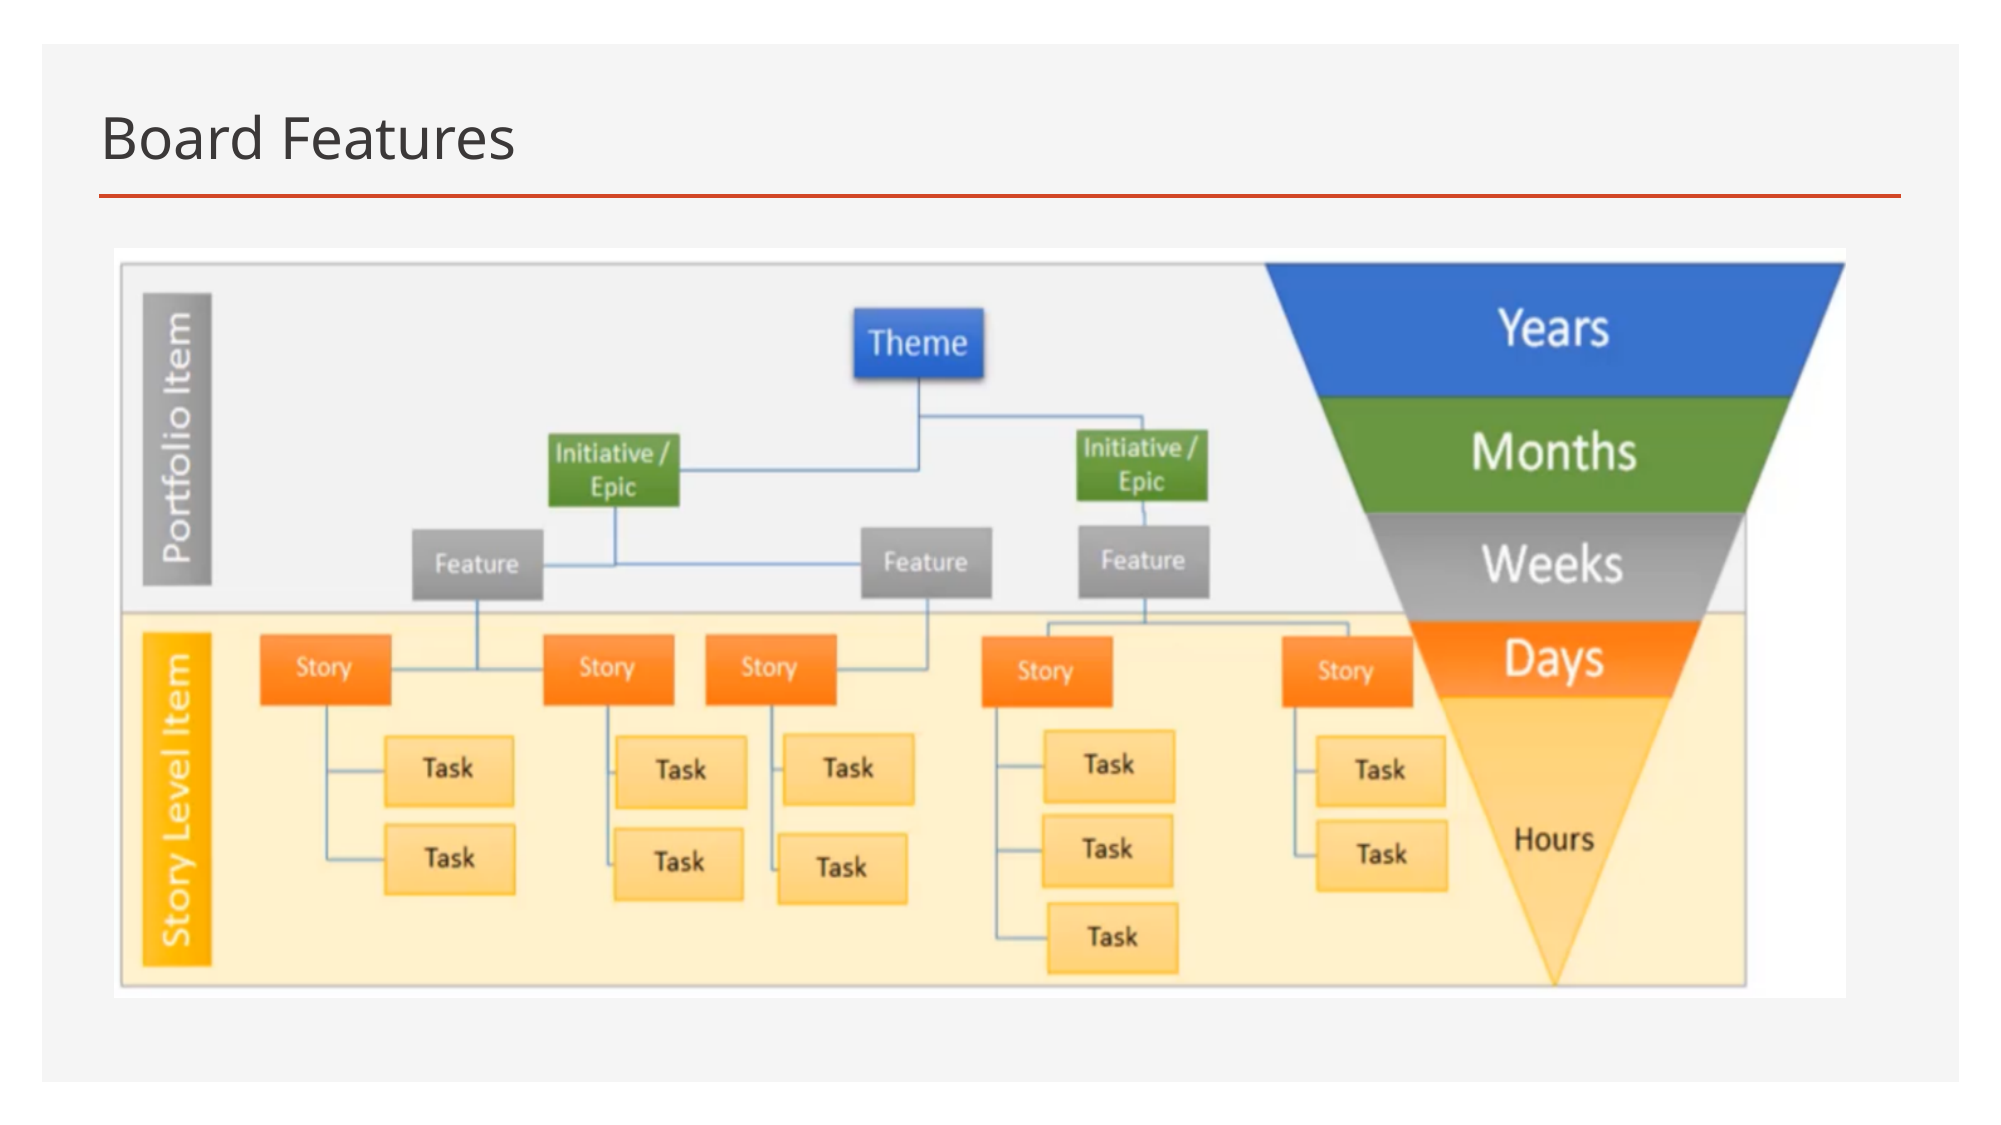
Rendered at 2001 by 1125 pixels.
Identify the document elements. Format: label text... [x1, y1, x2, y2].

picture [114, 248, 1846, 998]
title Board Features [85, 73, 1214, 179]
